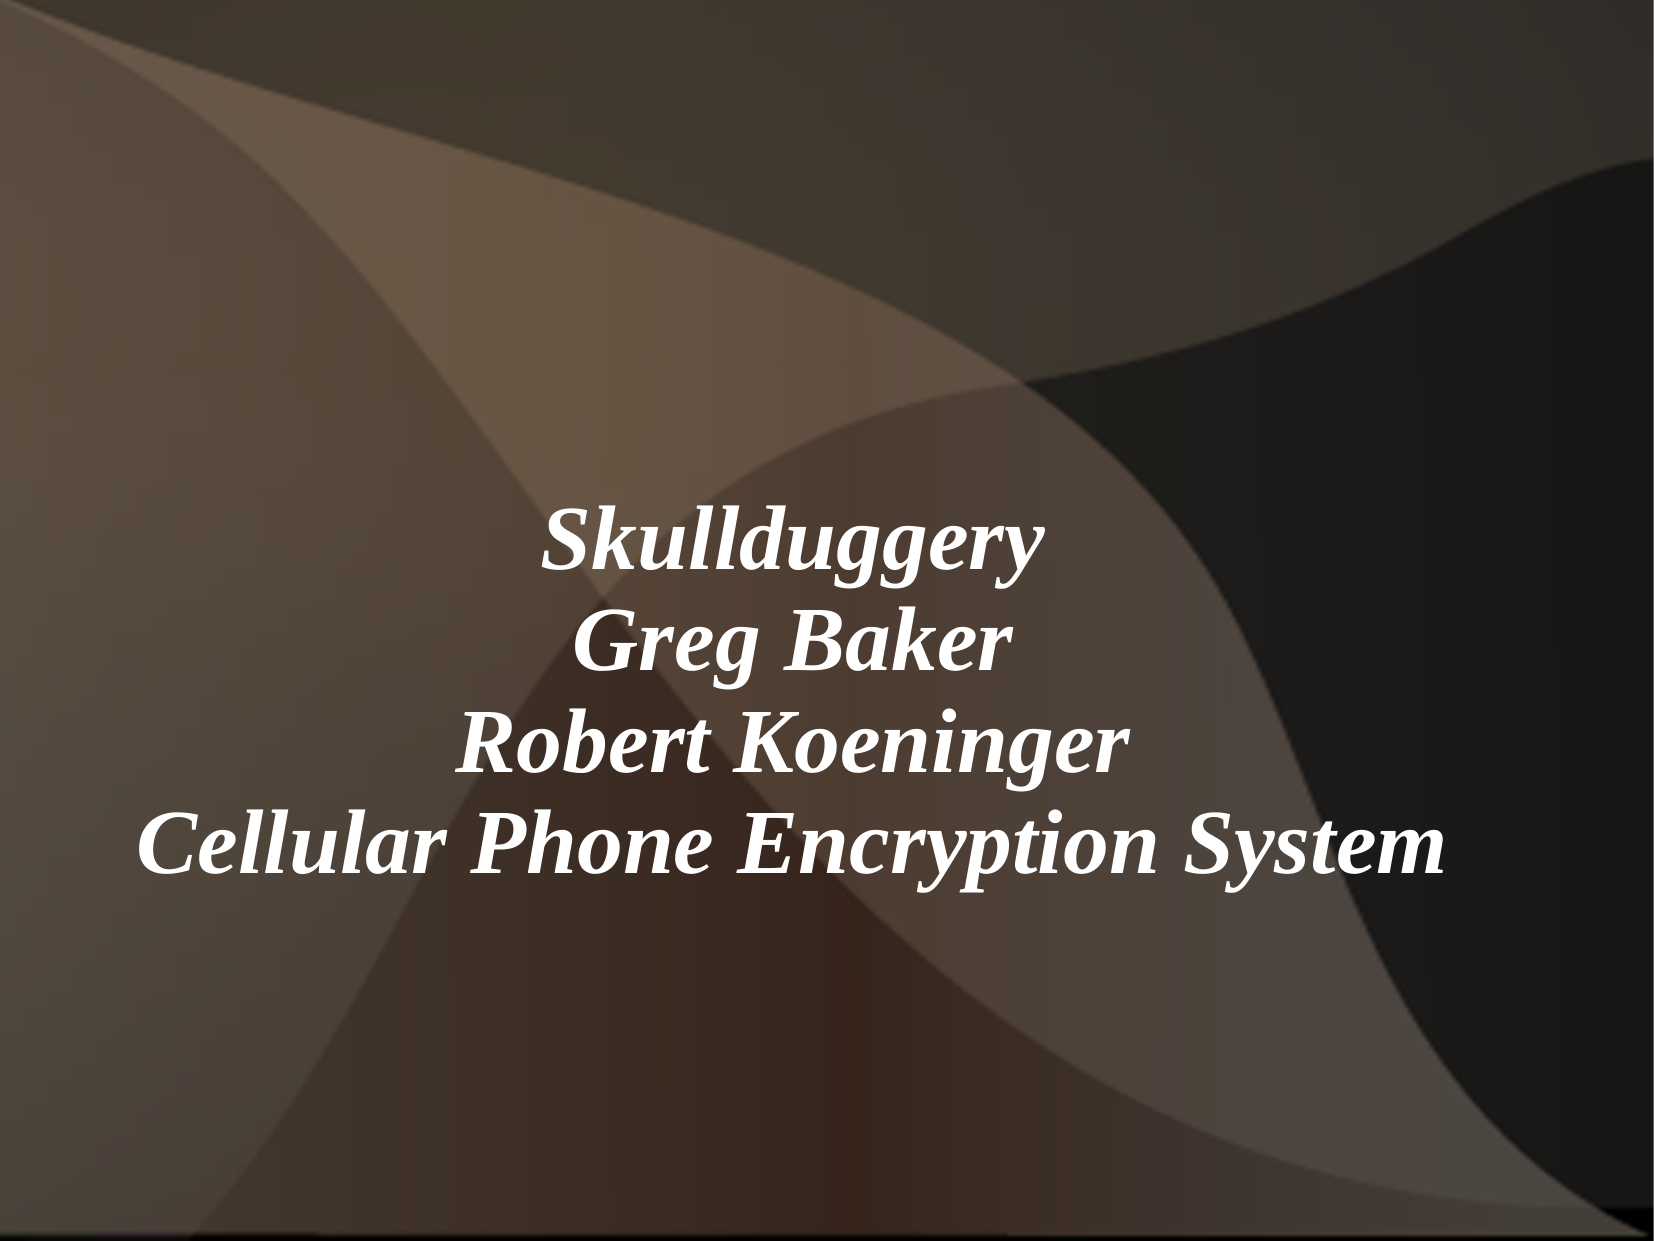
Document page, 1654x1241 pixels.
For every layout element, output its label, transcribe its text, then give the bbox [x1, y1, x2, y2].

title Skullduggery Greg Baker Robert Koeninger Cellular Phone Encryption System [49, 487, 1538, 894]
picture [0, 0, 1654, 1241]
